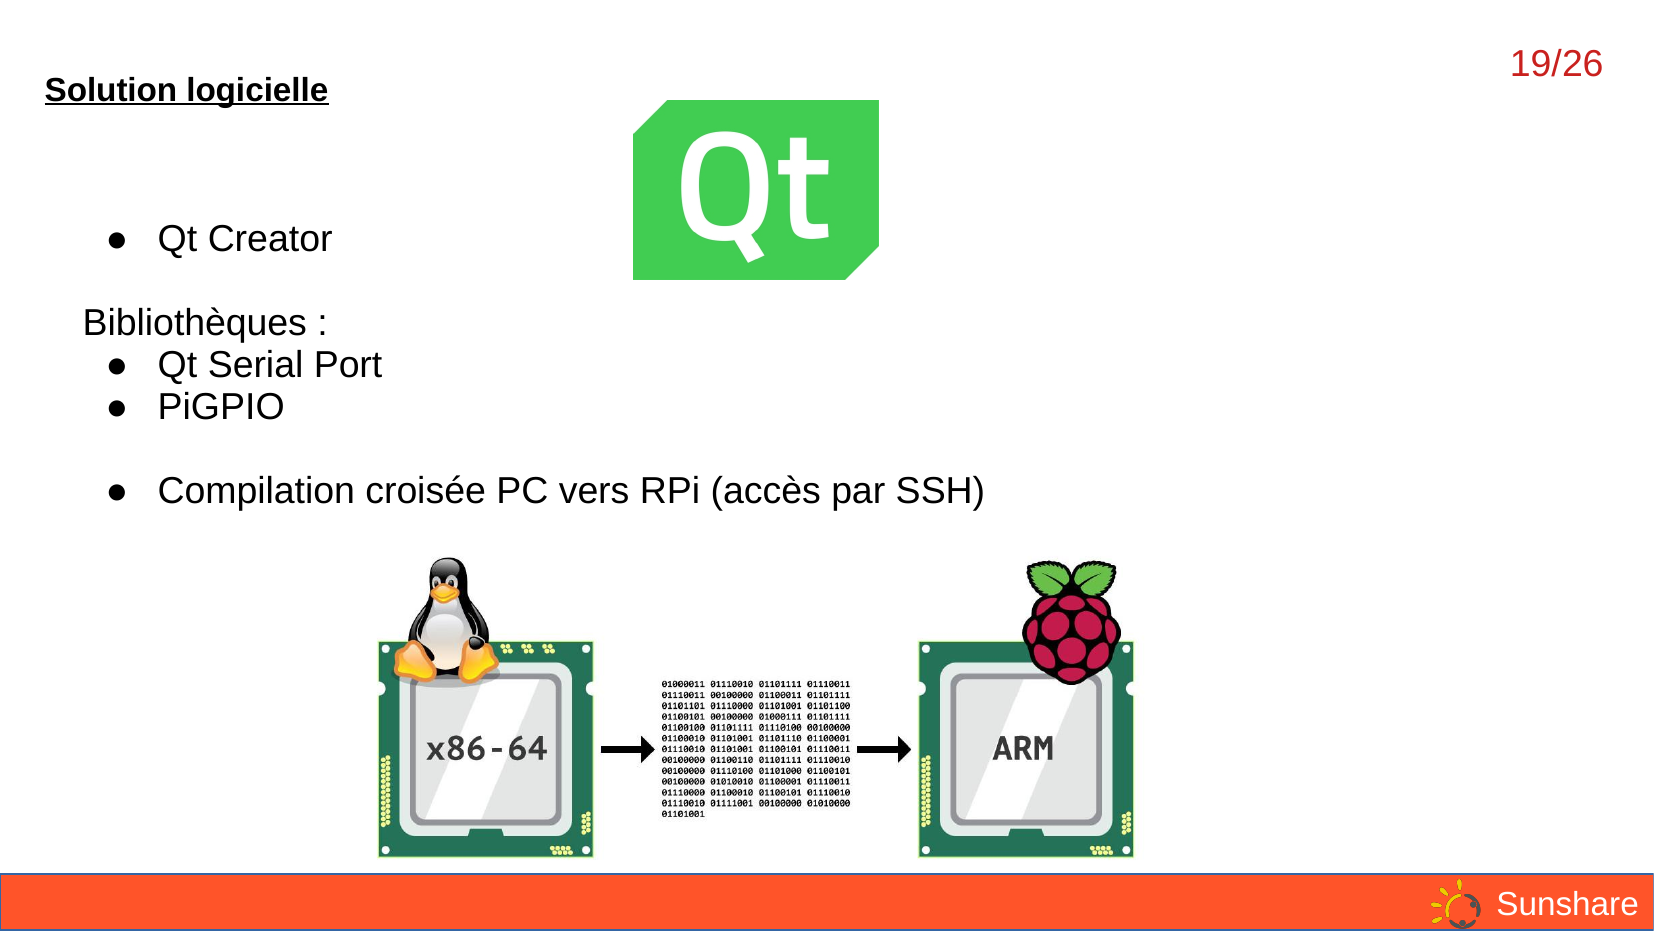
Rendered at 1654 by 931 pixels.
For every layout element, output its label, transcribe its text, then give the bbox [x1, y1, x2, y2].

text_box Solution logicielle [29, 53, 522, 124]
list Qt Creator Bibliothèques : Qt Serial Port PiGPIO Compilation croisée PC vers RPi (accès par SSH) [82, 217, 1571, 553]
picture [633, 100, 879, 280]
picture [366, 534, 1146, 863]
picture [1429, 877, 1483, 931]
